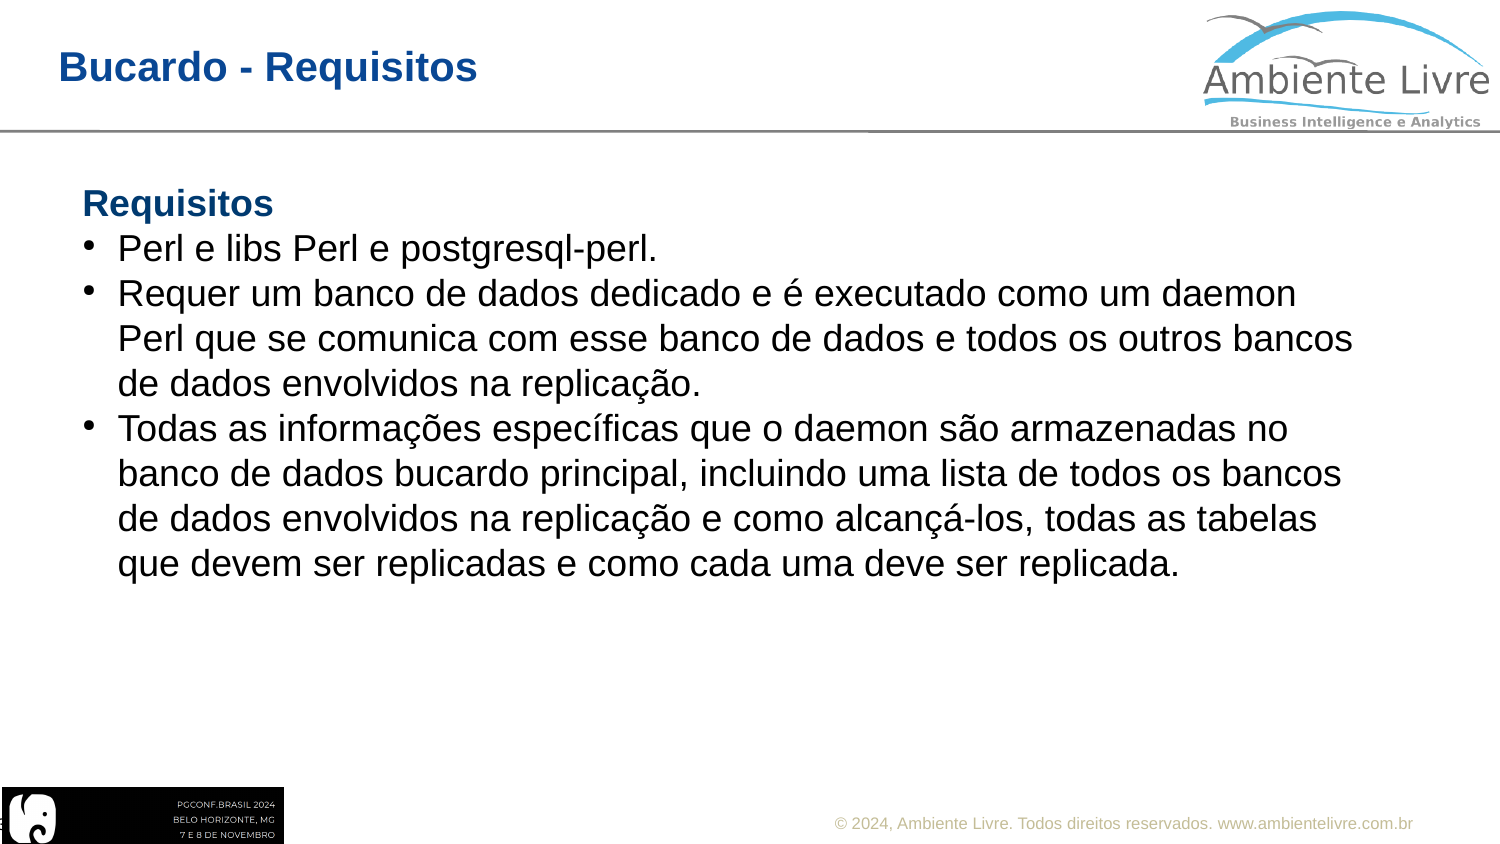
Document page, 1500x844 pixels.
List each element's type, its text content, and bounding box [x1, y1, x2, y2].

picture [2, 787, 284, 844]
text_box Requisitos Perl e libs Perl e postgresql-perl. Requer um banco de dados dedicado e é executado como um daemon Perl que se comunica com esse banco de dados e todos os outros bancos de dados envolvidos na replicação. Todas as informações específicas que o daemon são armazenadas no banco de dados bucardo principal, incluindo uma lista de todos os bancos de dados envolvidos na replicação e como alcançá-los, todas as tabelas que devem ser replicadas e como cada uma deve ser replicada. [67, 171, 1382, 592]
title Bucardo - Requisitos [43, 8, 1127, 129]
picture [1203, 11, 1489, 129]
